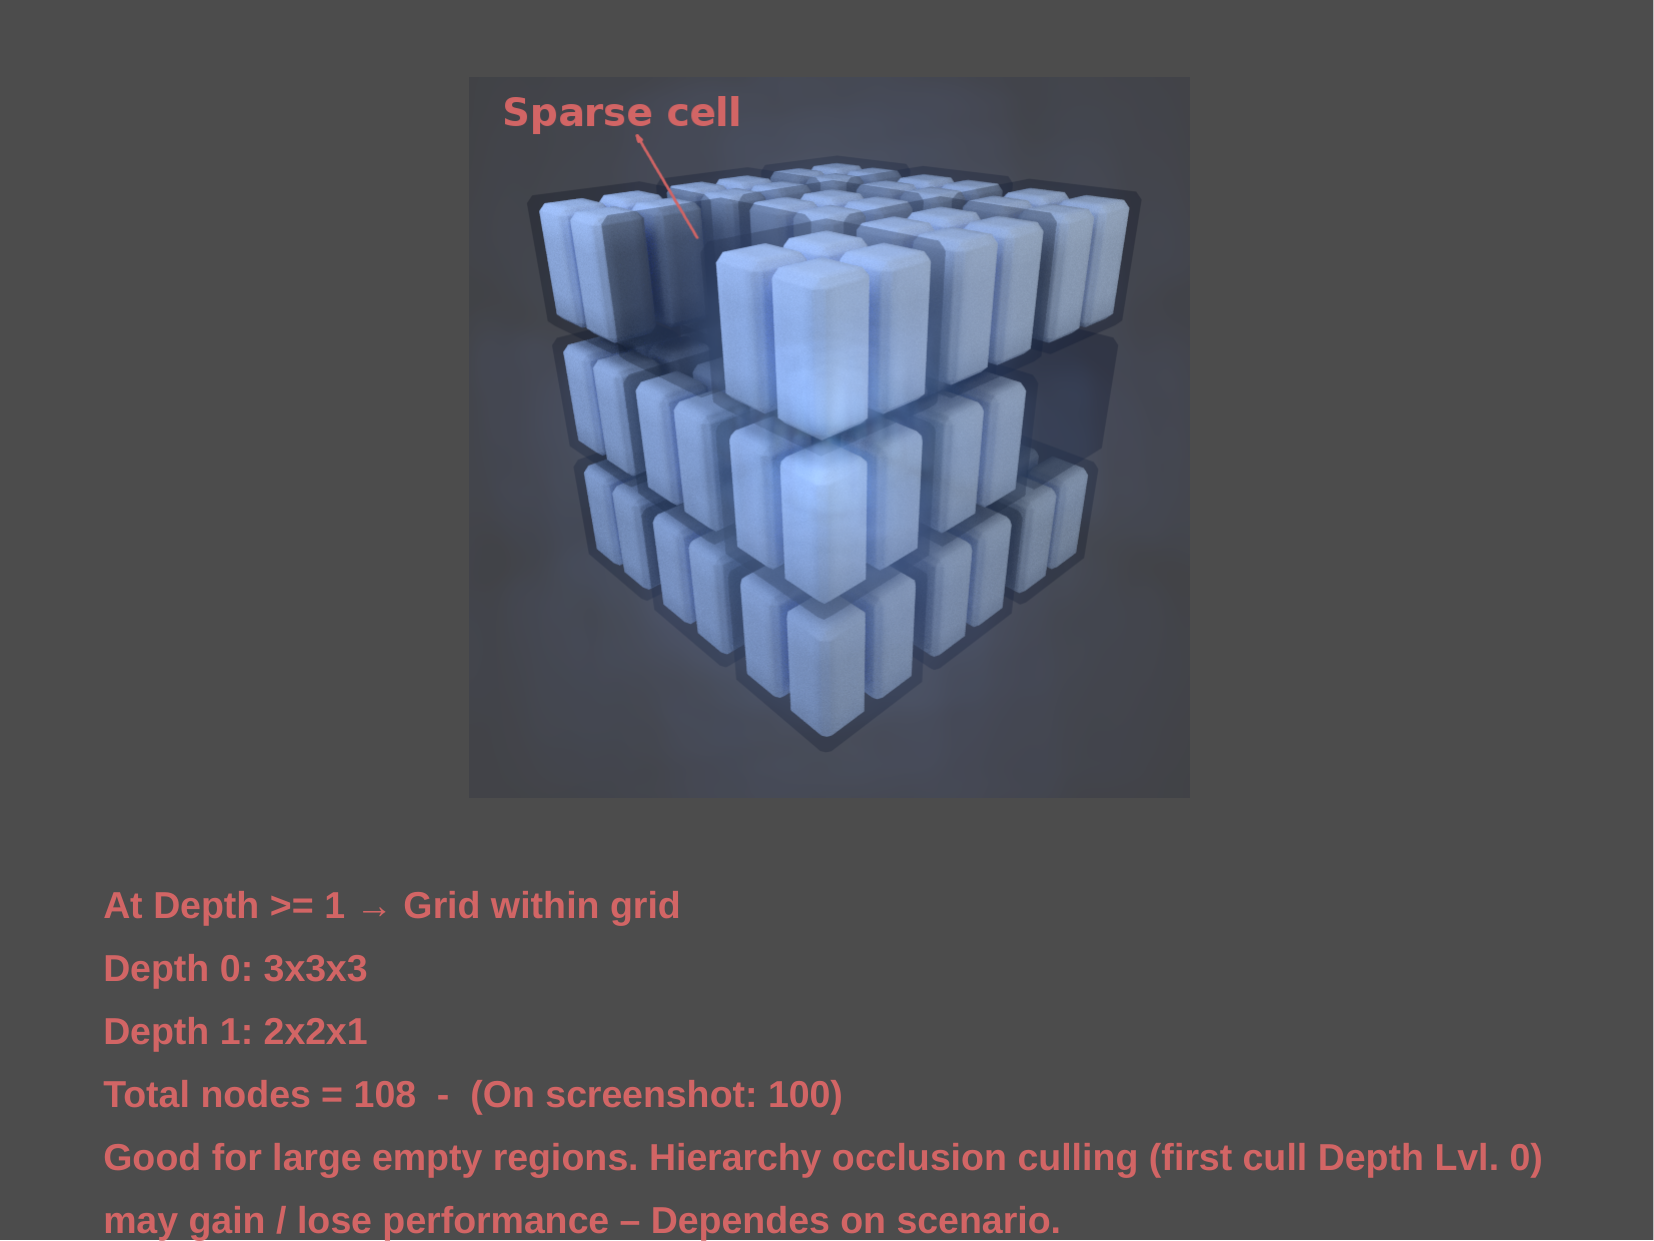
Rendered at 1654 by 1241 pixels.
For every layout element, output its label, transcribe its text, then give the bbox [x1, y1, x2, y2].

text_box At Depth >= 1 → Grid within grid Depth 0: 3x3x3 Depth 1: 2x2x1 Total nodes = 108 - (On screenshot: 100) Good for large empty regions. Hierarchy occlusion culling (first cull Depth Lvl. 0) may gain / lose performance – Dependes on scenario. [88, 856, 1565, 1239]
picture [469, 77, 1190, 798]
